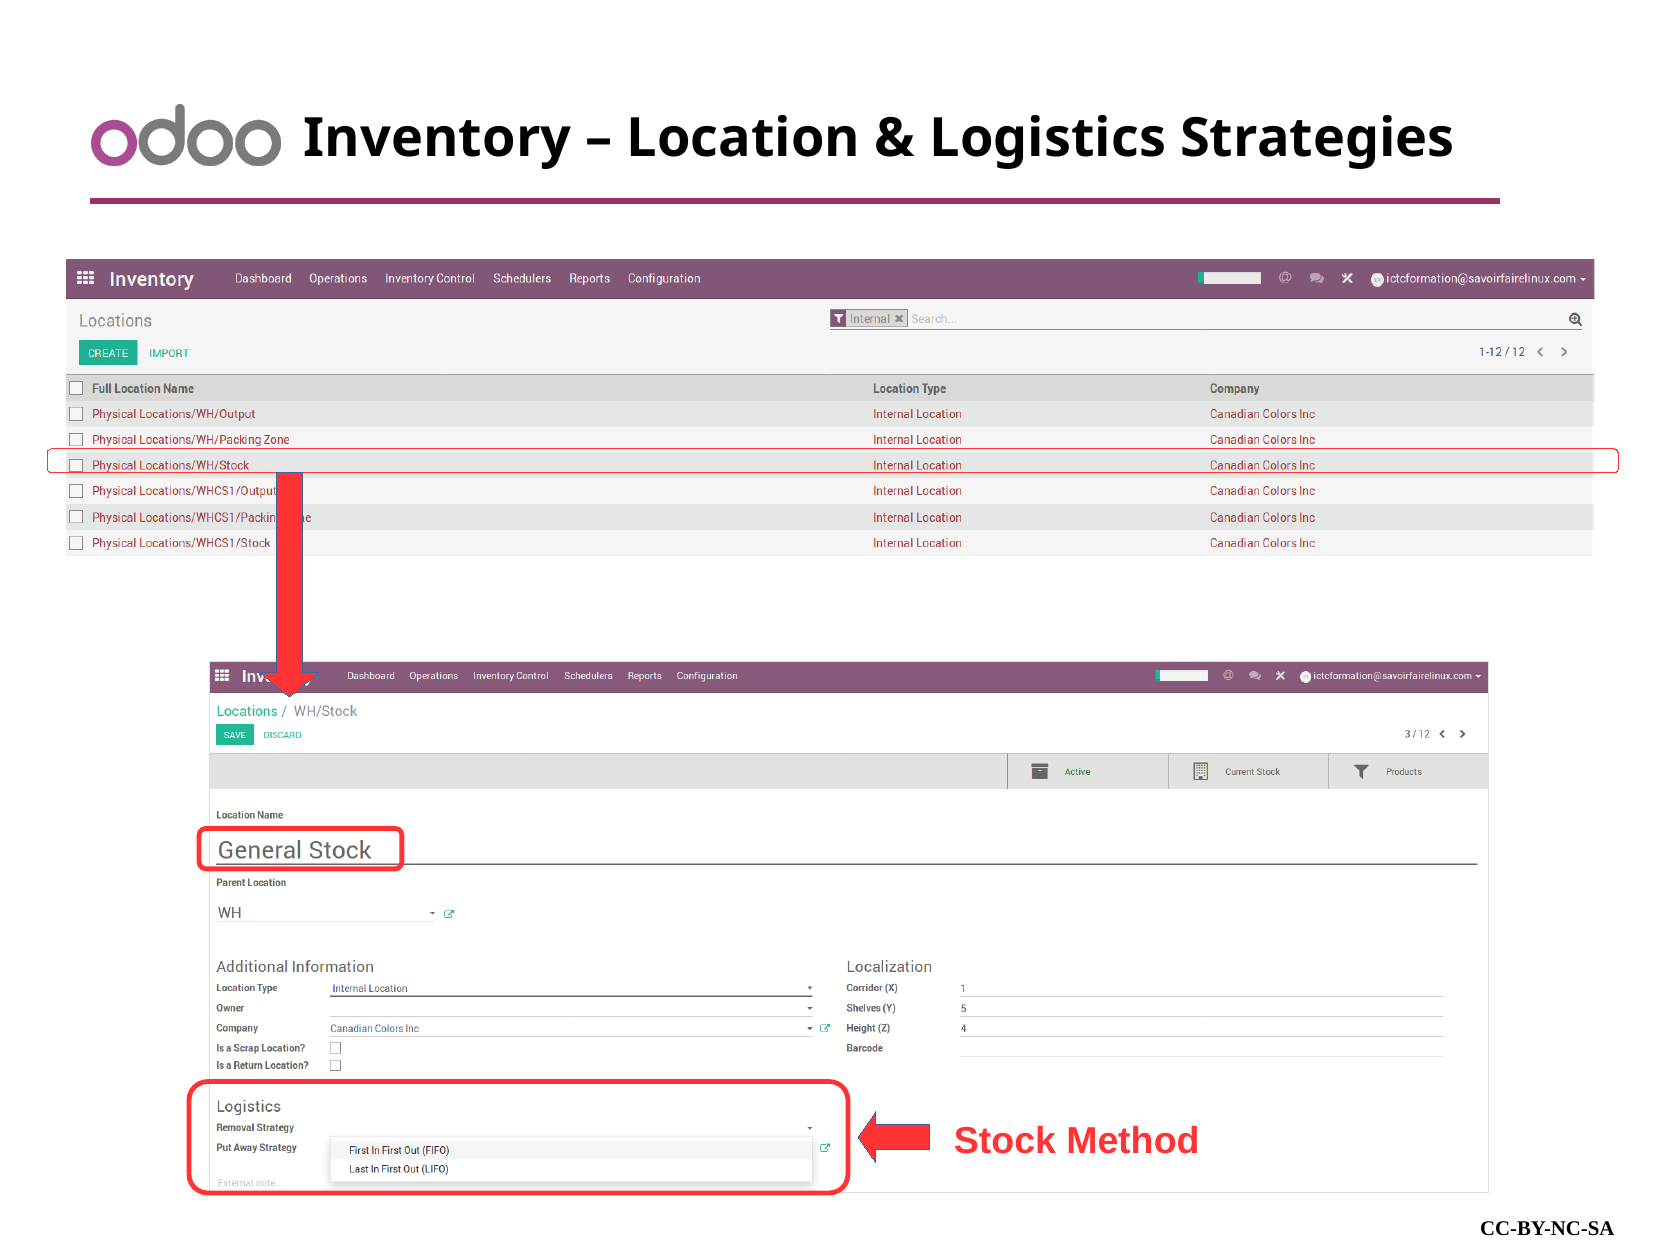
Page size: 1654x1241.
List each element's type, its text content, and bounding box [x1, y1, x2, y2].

picture [91, 104, 281, 166]
title Inventory – Location & Logistics Strategies [303, 31, 1567, 239]
text_box [188, 1081, 848, 1193]
text_box [47, 448, 1619, 697]
picture [303, 473, 1595, 556]
text_box [199, 828, 402, 869]
picture [66, 473, 276, 556]
text_box Stock Method [939, 1111, 1223, 1173]
picture [209, 661, 1489, 1193]
text_box [858, 1111, 930, 1163]
picture [66, 259, 1595, 448]
